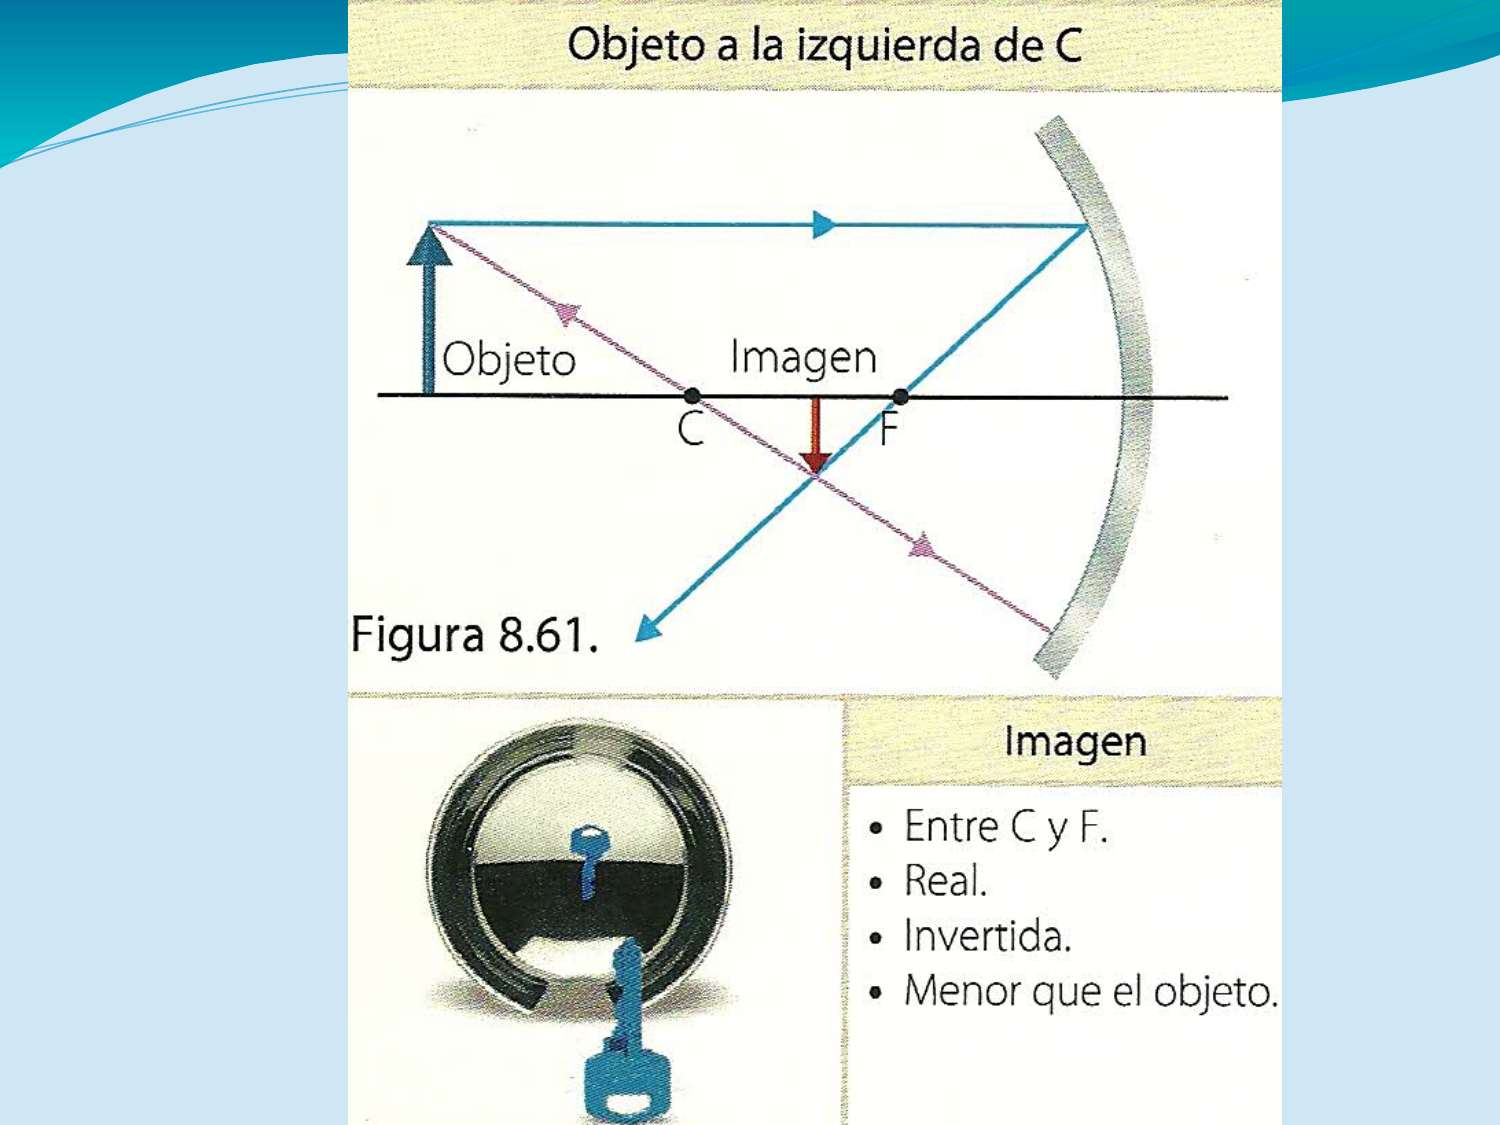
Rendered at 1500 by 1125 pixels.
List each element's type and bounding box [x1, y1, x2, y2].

picture [340, 0, 1282, 1125]
